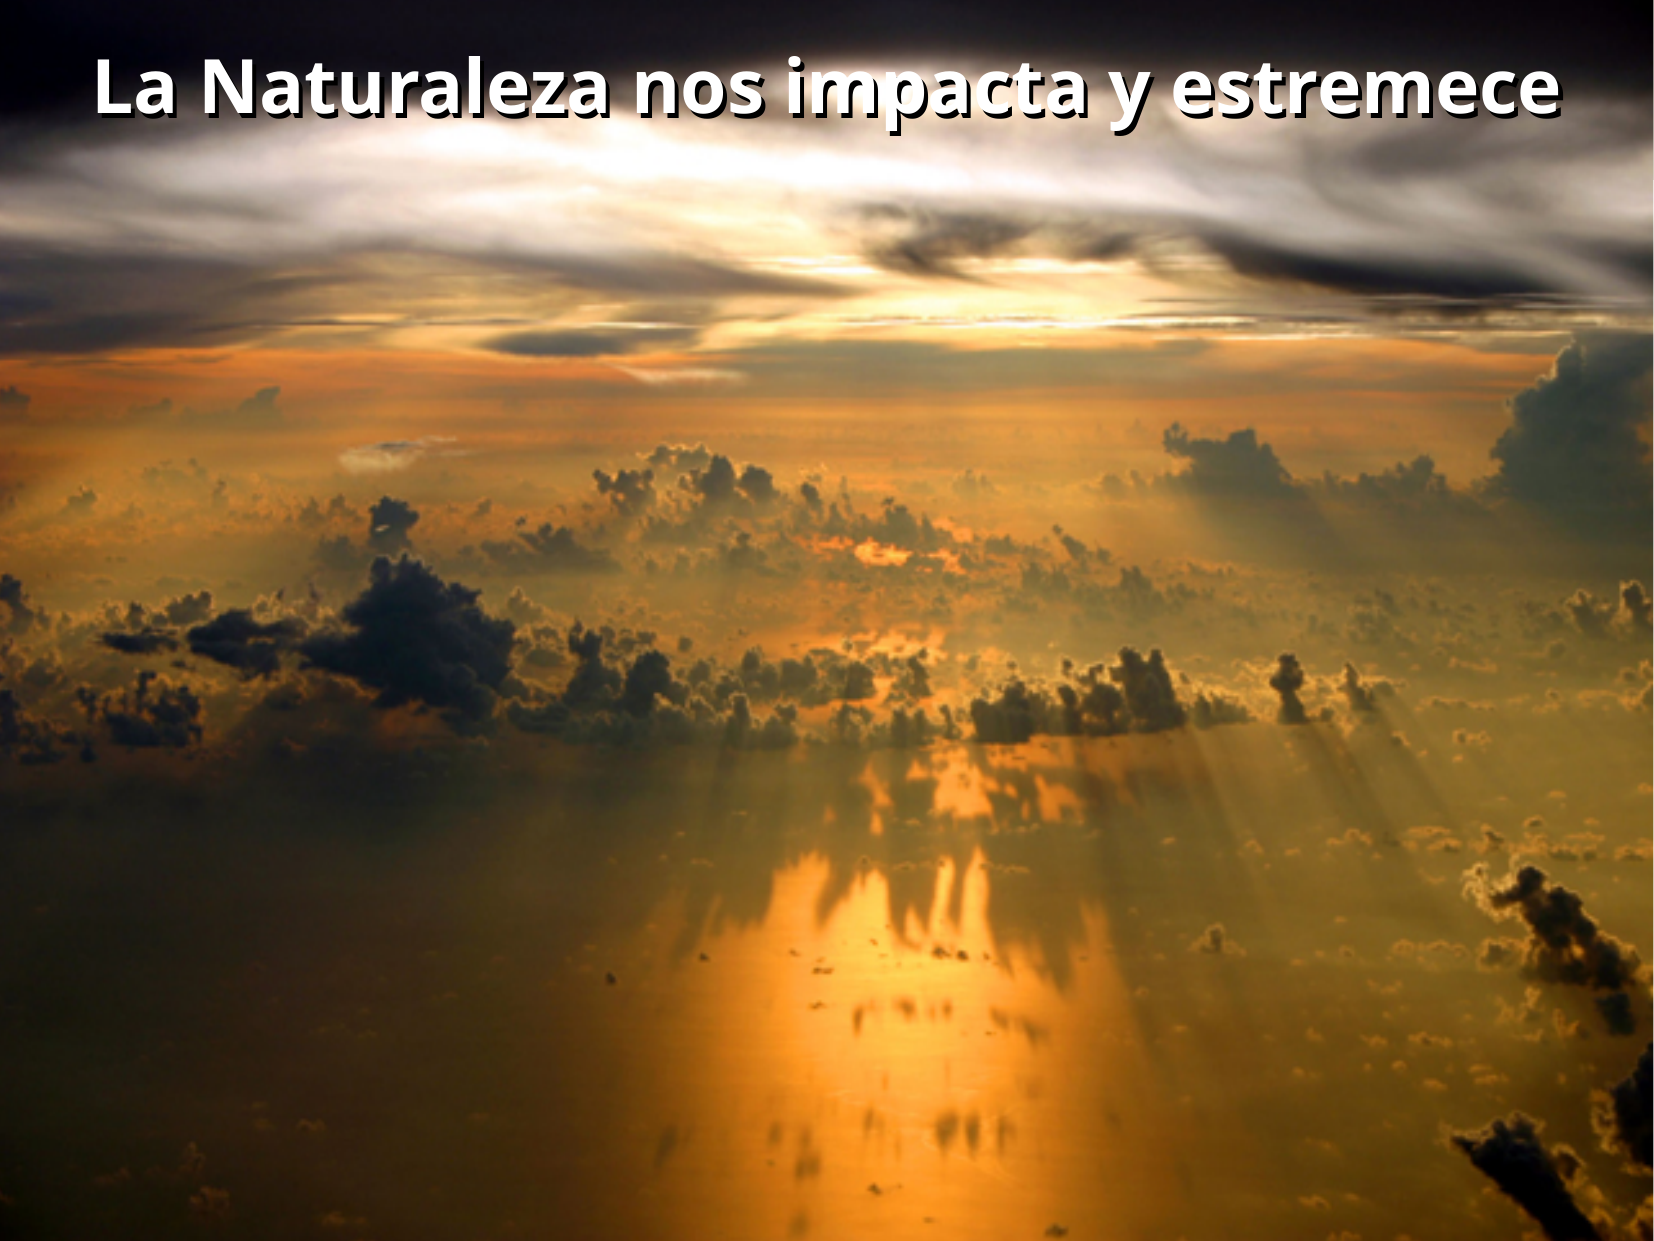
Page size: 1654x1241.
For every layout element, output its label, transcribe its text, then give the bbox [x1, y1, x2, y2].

picture [0, 0, 1654, 1241]
title La Naturaleza nos impacta y estremece [75, 19, 1564, 151]
